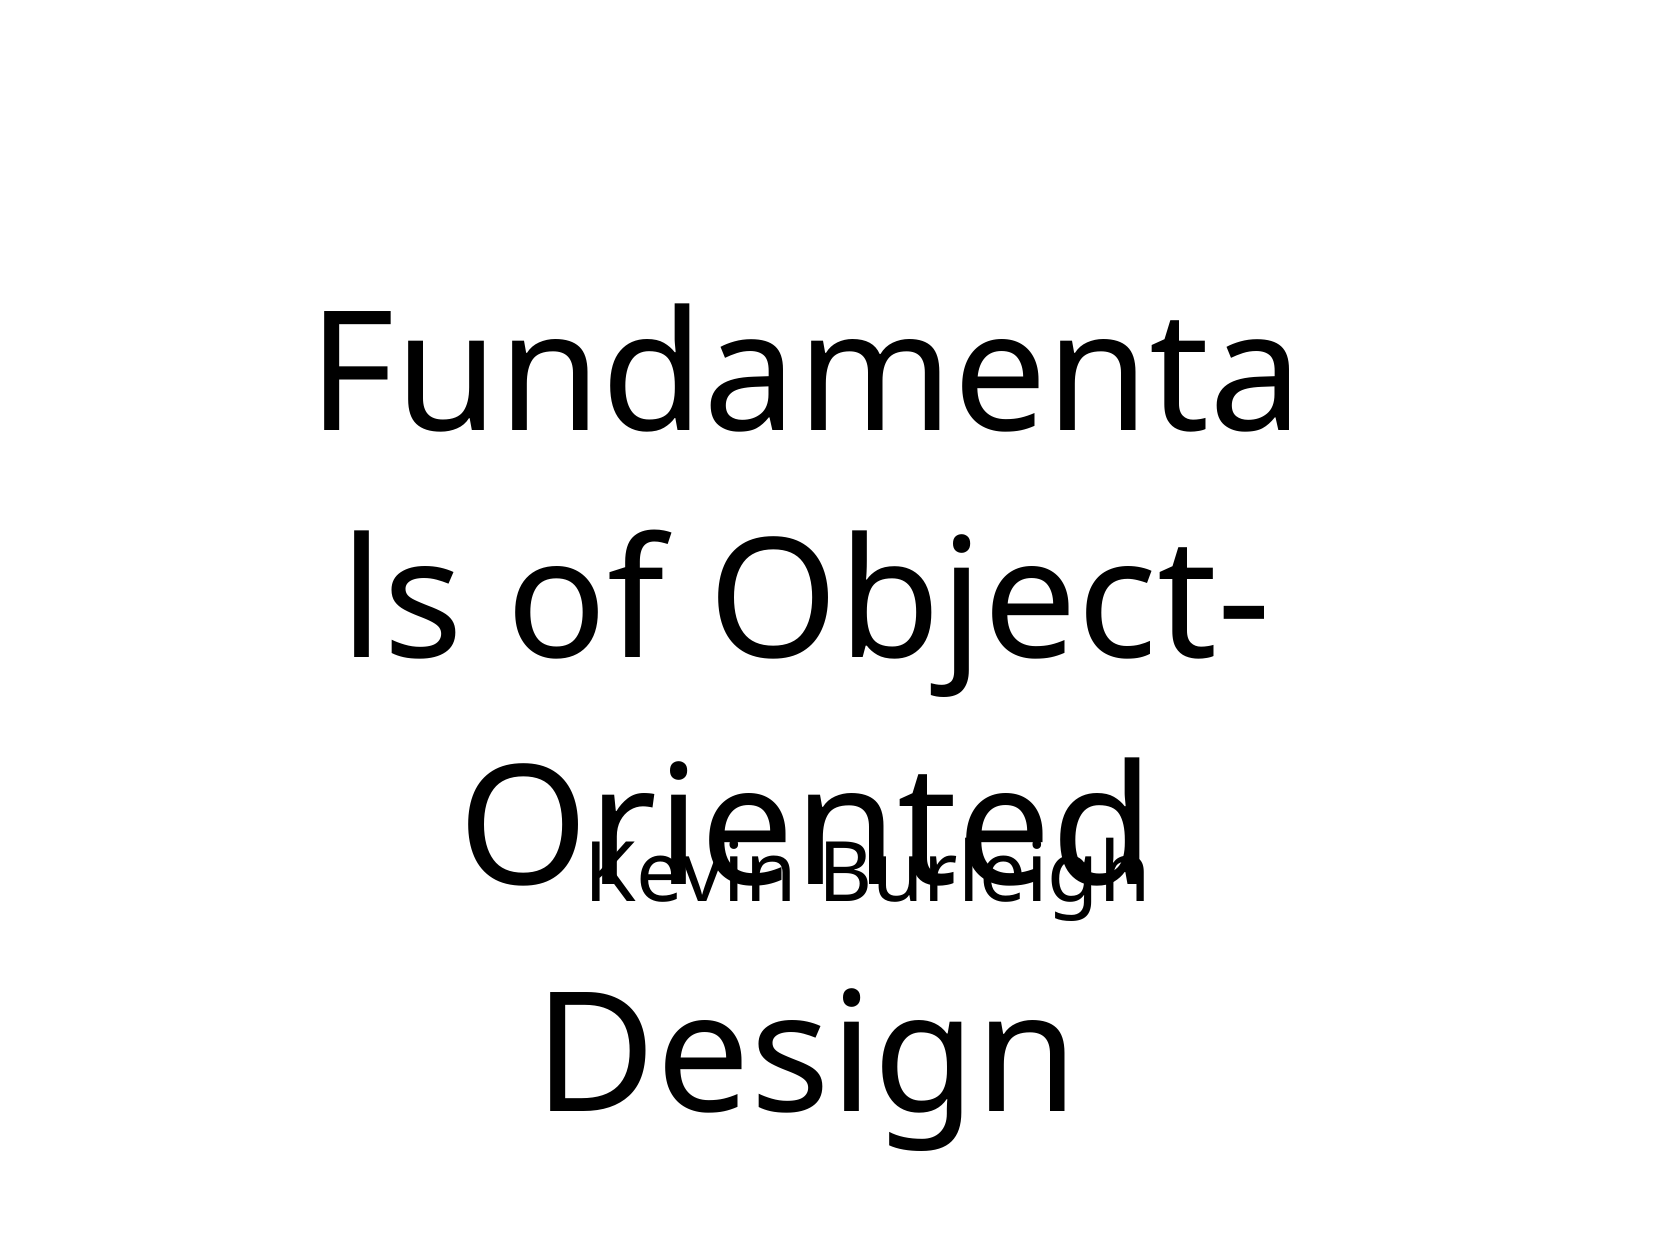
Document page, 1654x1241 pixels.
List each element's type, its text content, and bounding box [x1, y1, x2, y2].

text_box Kevin Burleigh [569, 805, 1017, 897]
text_box Fundamentals of Object-Oriented Design [294, 244, 1330, 719]
